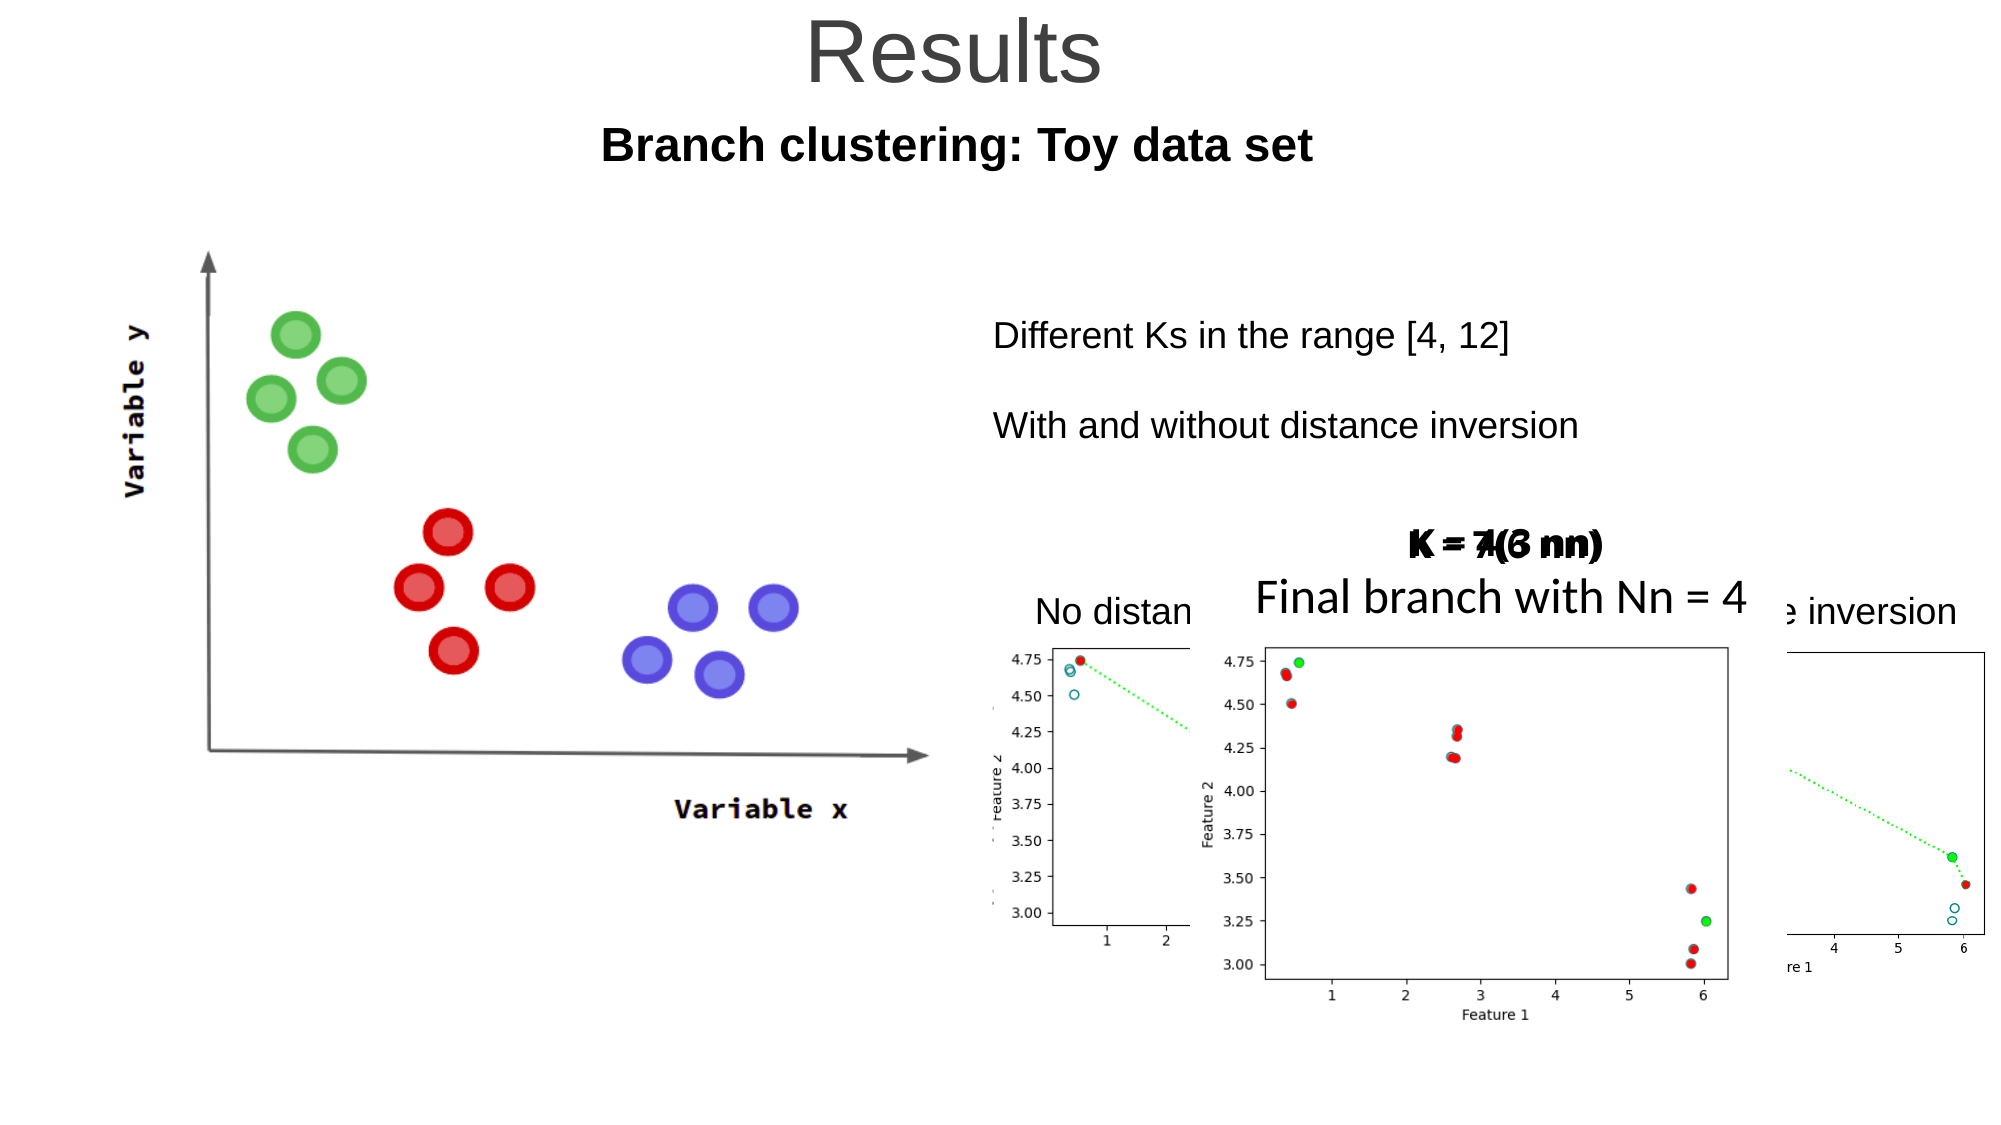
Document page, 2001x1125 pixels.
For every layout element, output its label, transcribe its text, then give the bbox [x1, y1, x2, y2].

text_box Final branch with Nn = 4 [1235, 543, 1785, 645]
picture [79, 236, 948, 837]
text_box K = 7(6 nn) [1391, 506, 1822, 582]
text_box K = 4(3 nn) [1395, 503, 1825, 579]
text_box Results [784, 6, 1190, 98]
text_box No distance inversion [1019, 572, 1235, 637]
picture [978, 596, 1994, 1026]
text_box Different Ks in the range [4, 12] With and without distance inversion [978, 295, 1722, 462]
text_box Branch clustering: Toy data set [585, 98, 1411, 187]
text_box With Distance inversion [1785, 572, 2000, 648]
